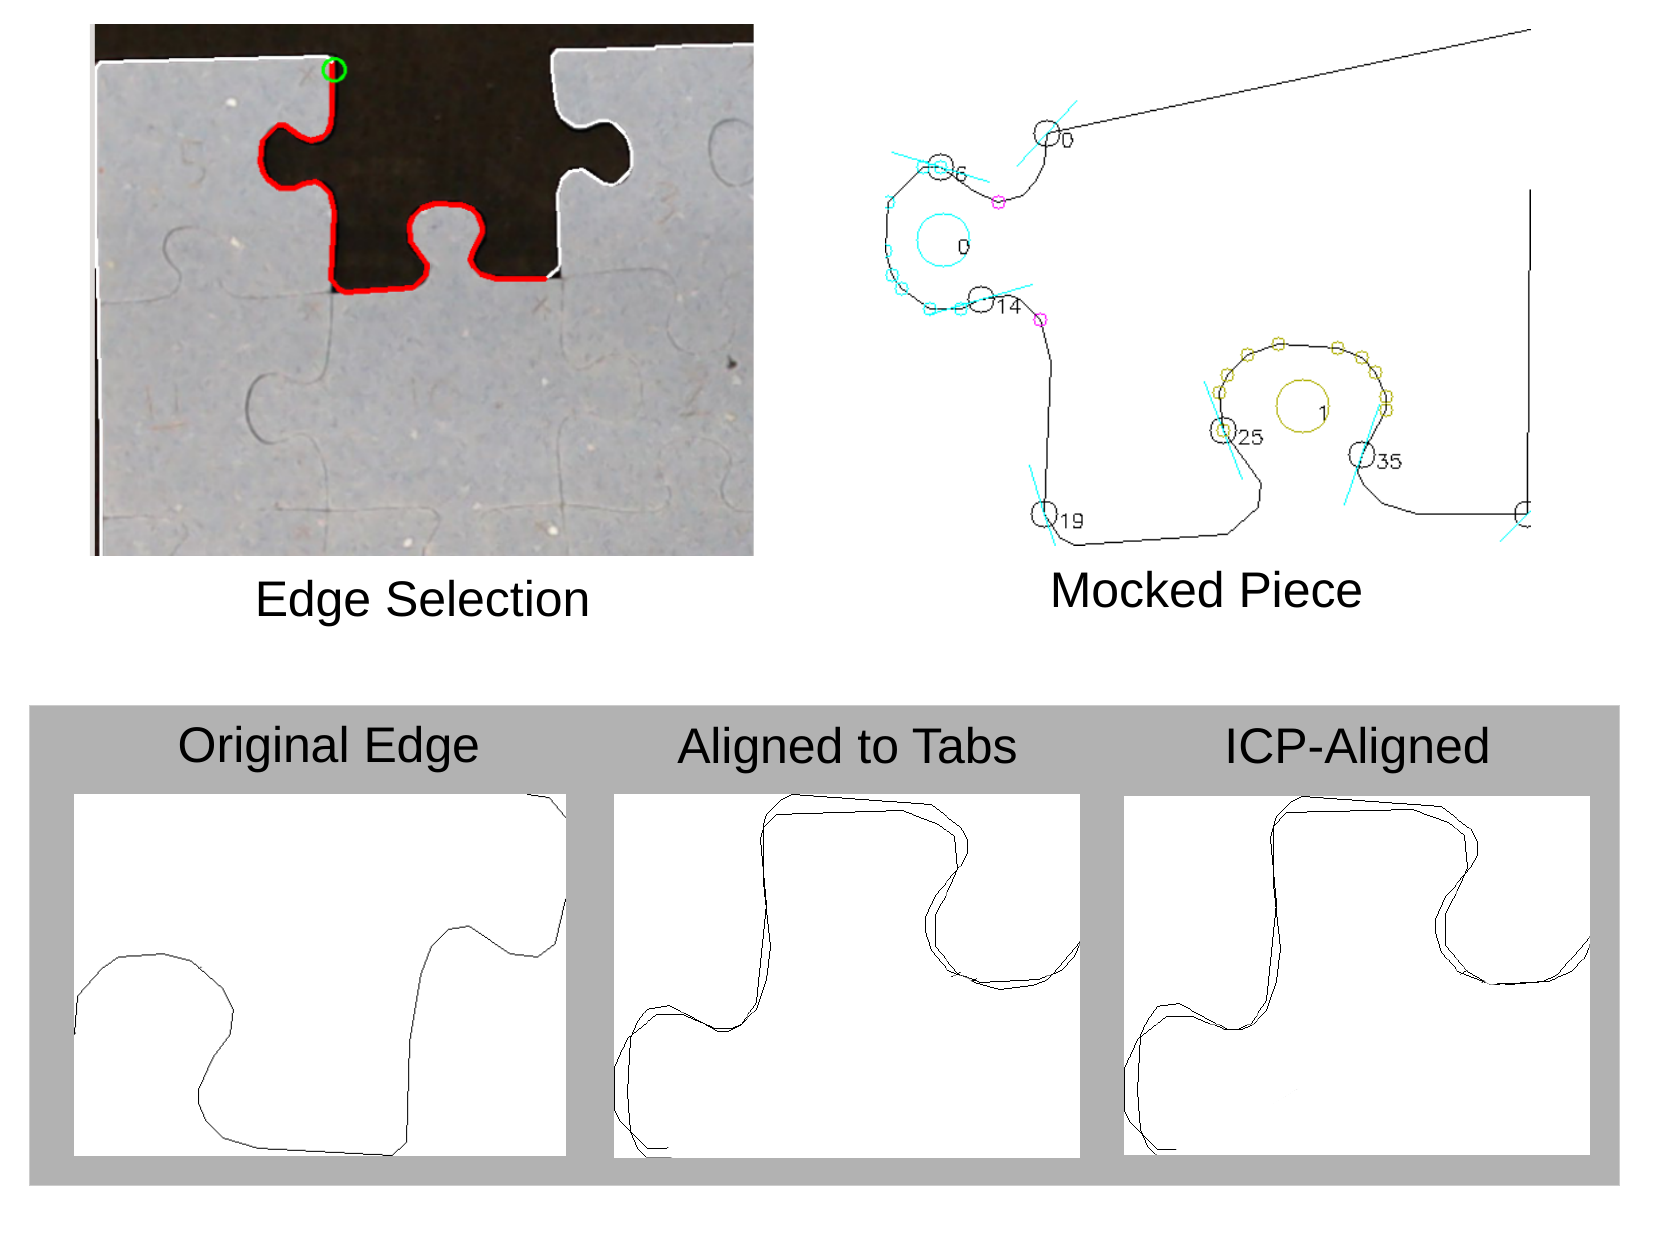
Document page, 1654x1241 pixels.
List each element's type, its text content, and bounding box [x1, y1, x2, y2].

text_box [29, 705, 1620, 1186]
text_box ICP-Aligned [1155, 711, 1561, 788]
text_box Aligned to Tabs [645, 711, 1051, 788]
picture [89, 24, 754, 556]
picture [1124, 796, 1590, 1156]
text_box Original Edge [126, 709, 532, 796]
picture [614, 794, 1080, 1158]
text_box Mocked Piece [1035, 555, 1441, 712]
text_box Edge Selection [240, 563, 646, 691]
picture [74, 794, 566, 1156]
picture [885, 29, 1531, 546]
